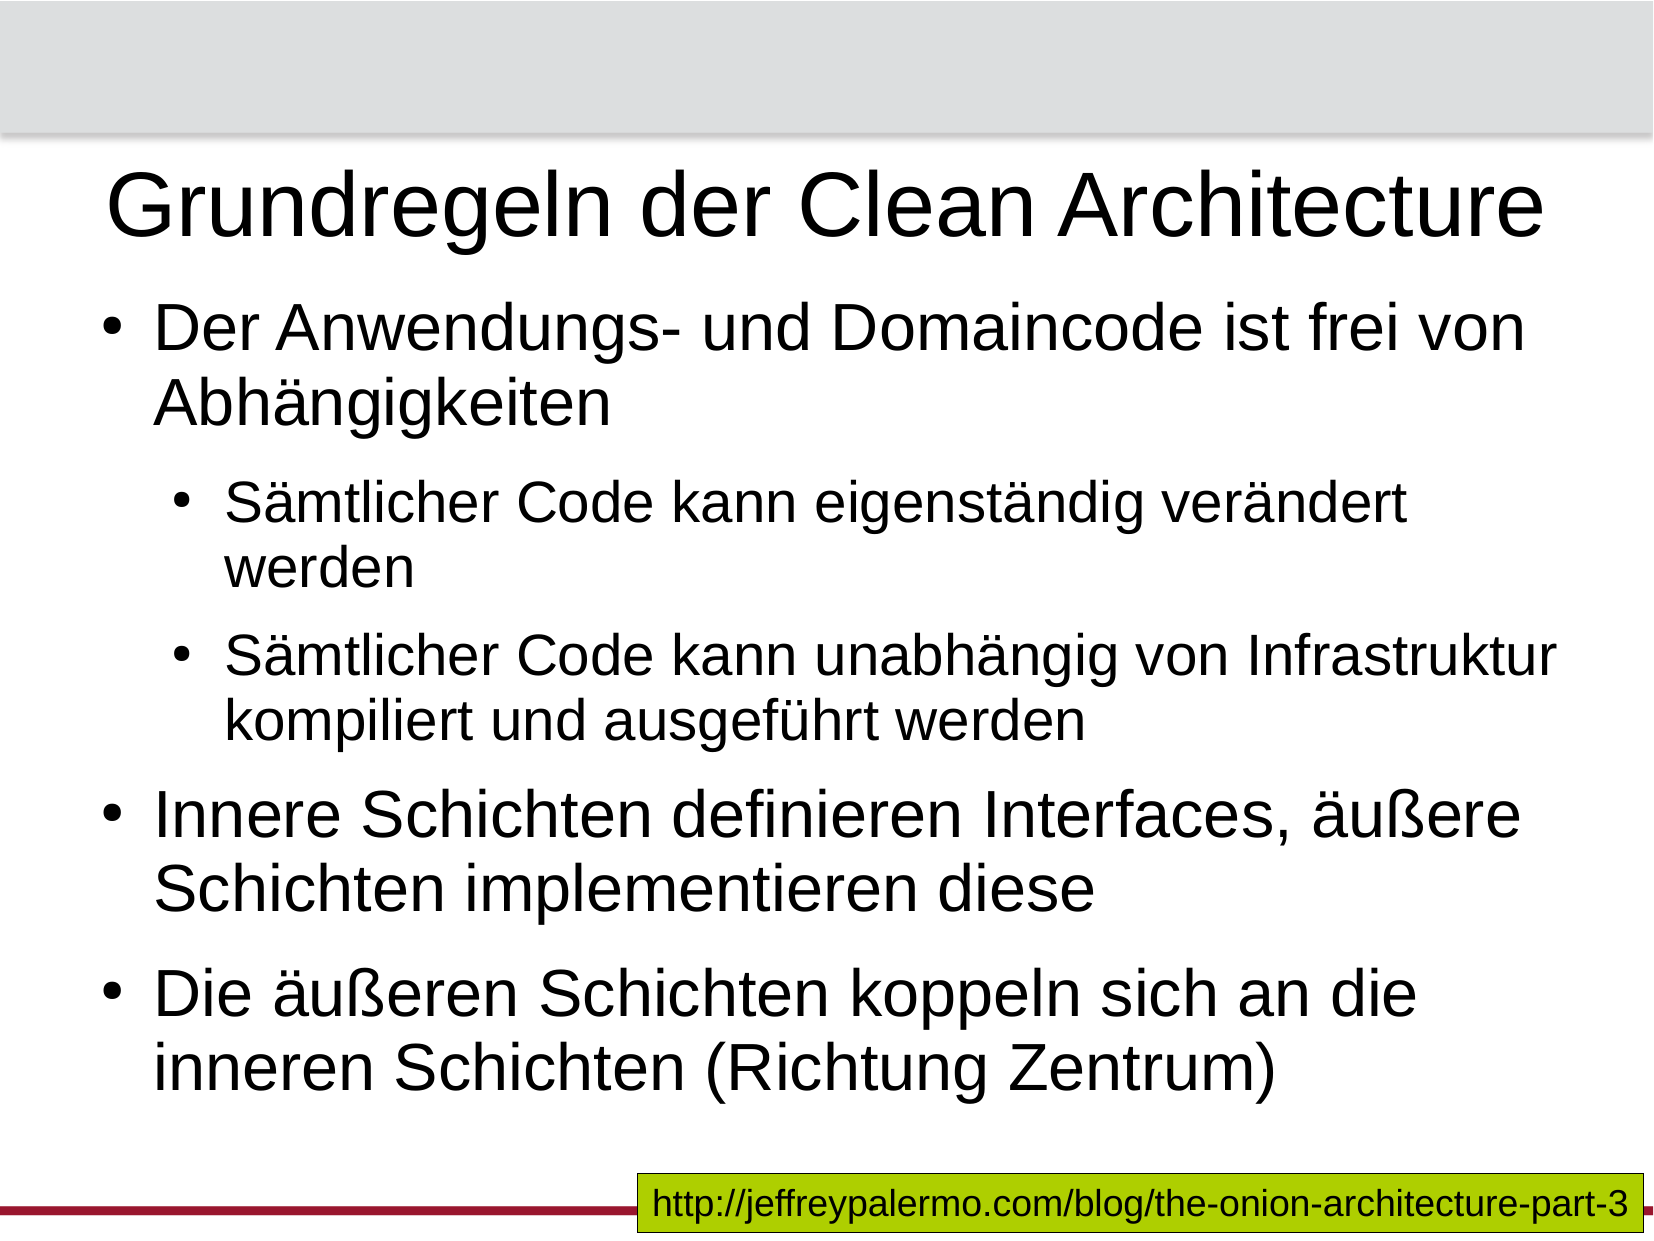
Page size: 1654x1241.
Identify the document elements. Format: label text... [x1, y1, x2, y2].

text_box http://jeffreypalermo.com/blog/the-onion-architecture-part-3 [637, 1173, 1644, 1233]
list Der Anwendungs- und Domaincode ist frei von Abhängigkeiten Sämtlicher Code kann eigenständig verändert werden Sämtlicher Code kann unabhängig von Infrastruktur kompiliert und ausgeführt werden Innere Schichten definieren Interfaces, äußere Schichten implementieren diese Die äußeren Schichten koppeln sich an die inneren Schichten (Richtung Zentrum) [82, 290, 1571, 1106]
picture [0, 1, 1654, 1237]
title Grundregeln der Clean Architecture [82, 147, 1571, 257]
